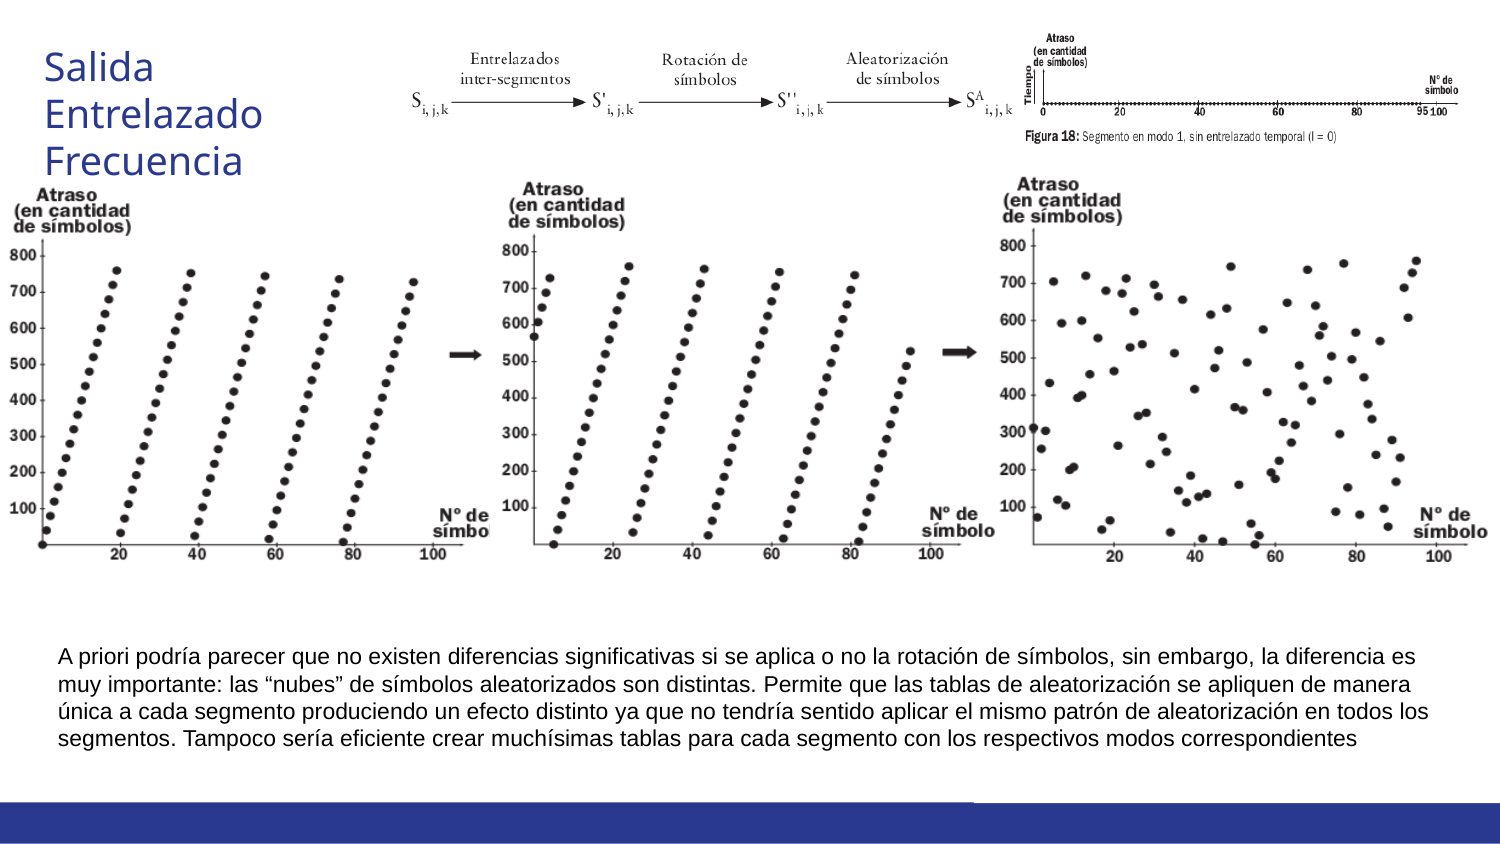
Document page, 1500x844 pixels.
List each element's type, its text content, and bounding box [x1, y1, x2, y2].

text_box [973, 615, 1500, 804]
picture [0, 170, 1500, 572]
title Salida Entrelazado Frecuencia [28, 26, 400, 146]
text_box A priori podría parecer que no existen diferencias significativas si se aplica o no la rotación de símbolos, sin embargo, la diferencia es muy importante: las “nubes” de símbolos aleatorizados son distintas. Permite que las tablas de aleatorización se apliquen de manera única a cada segmento produciendo un efecto distinto ya que no tendría sentido aplicar el mismo patrón de aleatorización en todos los segmentos. Tampoco sería eficiente crear muchísimas tablas para cada segmento con los respectivos modos correspondientes [42, 626, 1458, 791]
picture [400, 26, 1477, 146]
